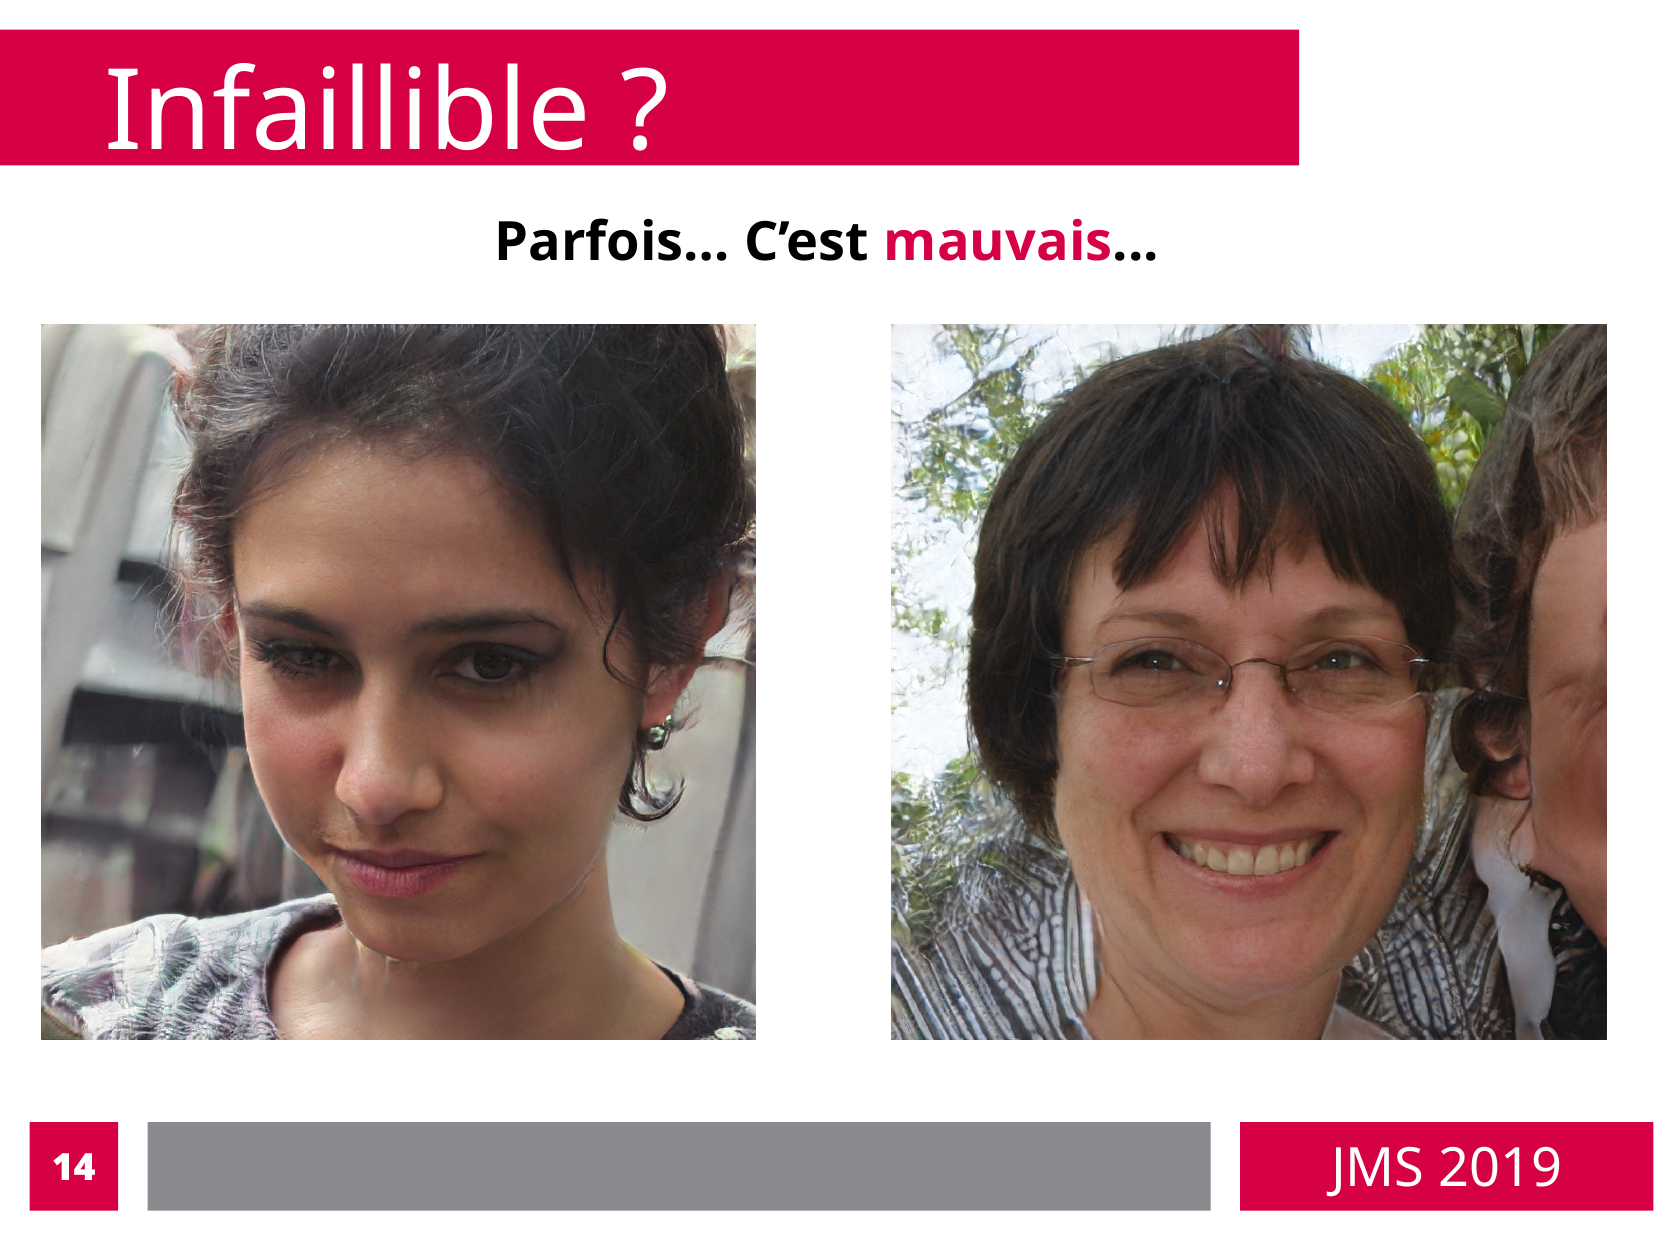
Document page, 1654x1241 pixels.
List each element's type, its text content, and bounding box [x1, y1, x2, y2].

picture [41, 324, 756, 1040]
title Infaillible ? [0, 29, 1229, 178]
picture [891, 324, 1607, 1040]
text_box Parfois… C’est mauvais... [147, 159, 1506, 319]
